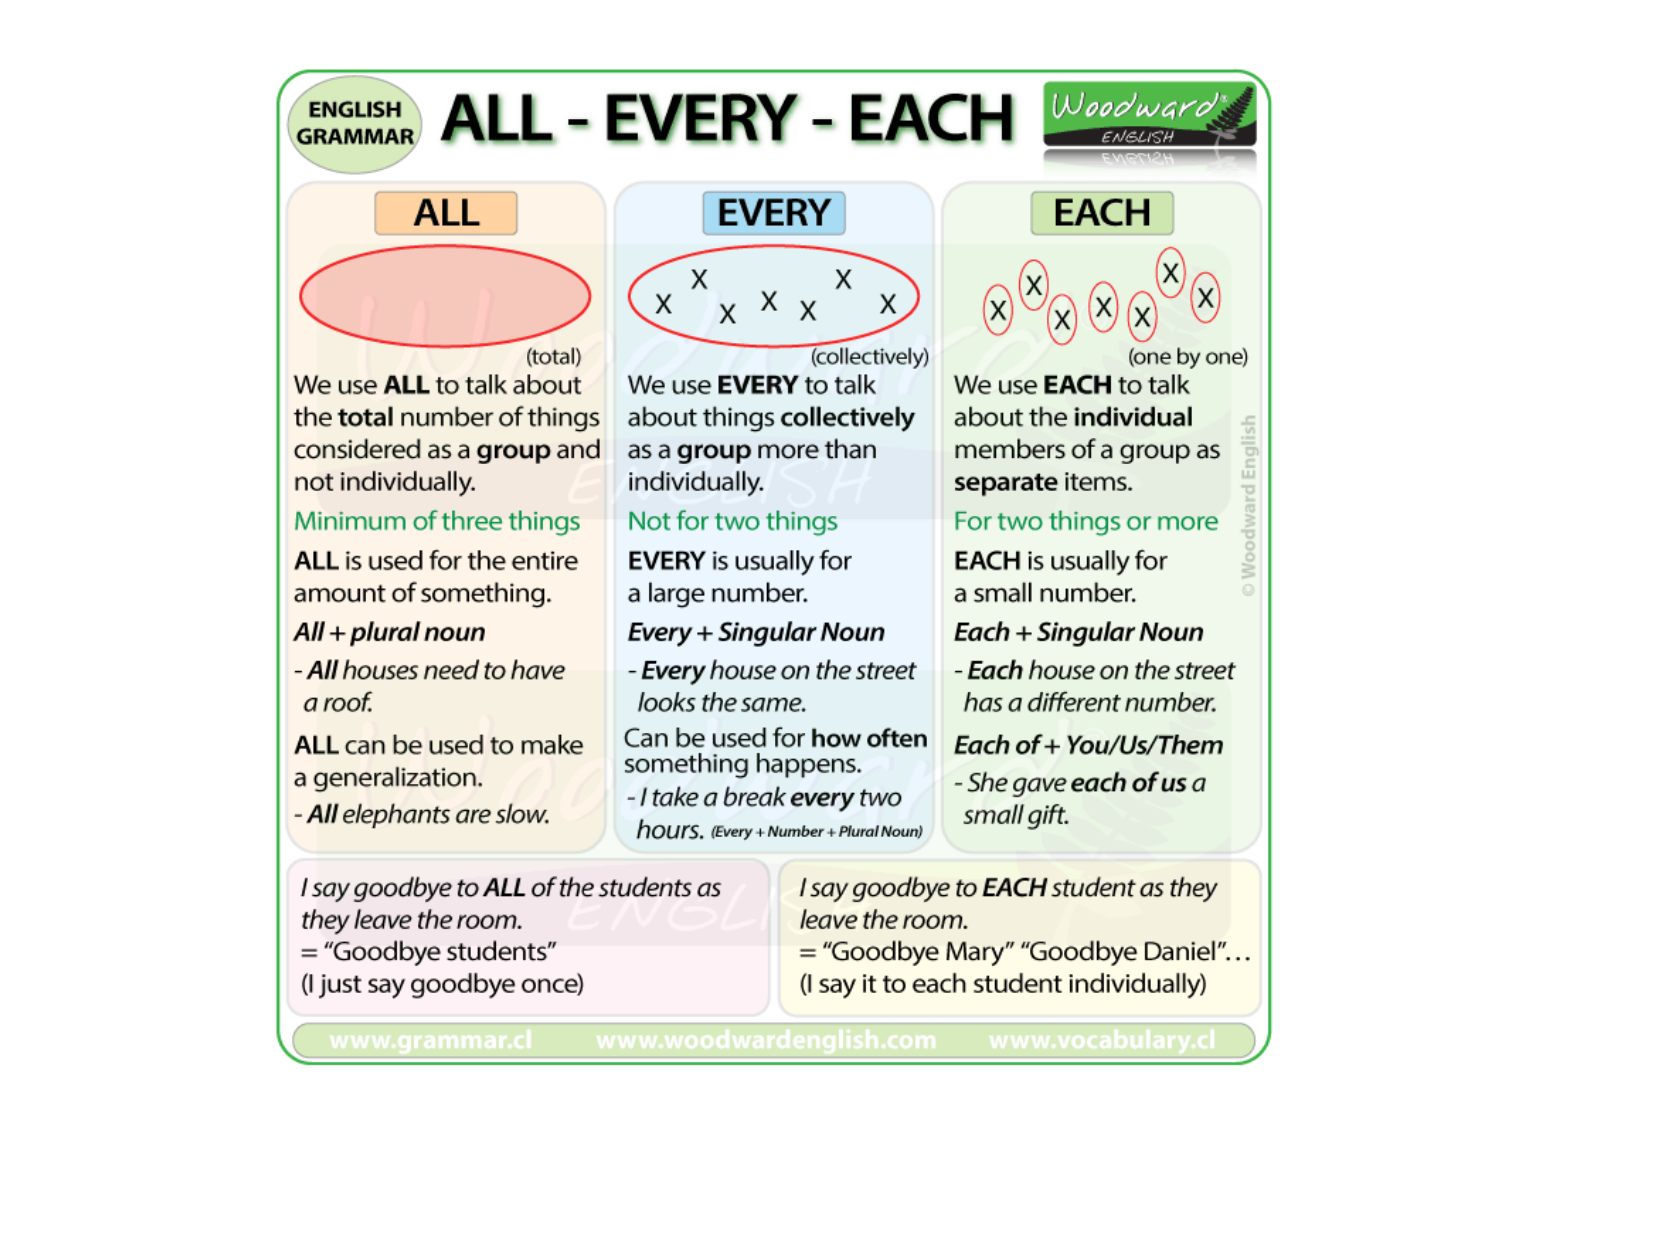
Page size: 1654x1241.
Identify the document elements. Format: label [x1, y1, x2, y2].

picture [264, 57, 1284, 1078]
